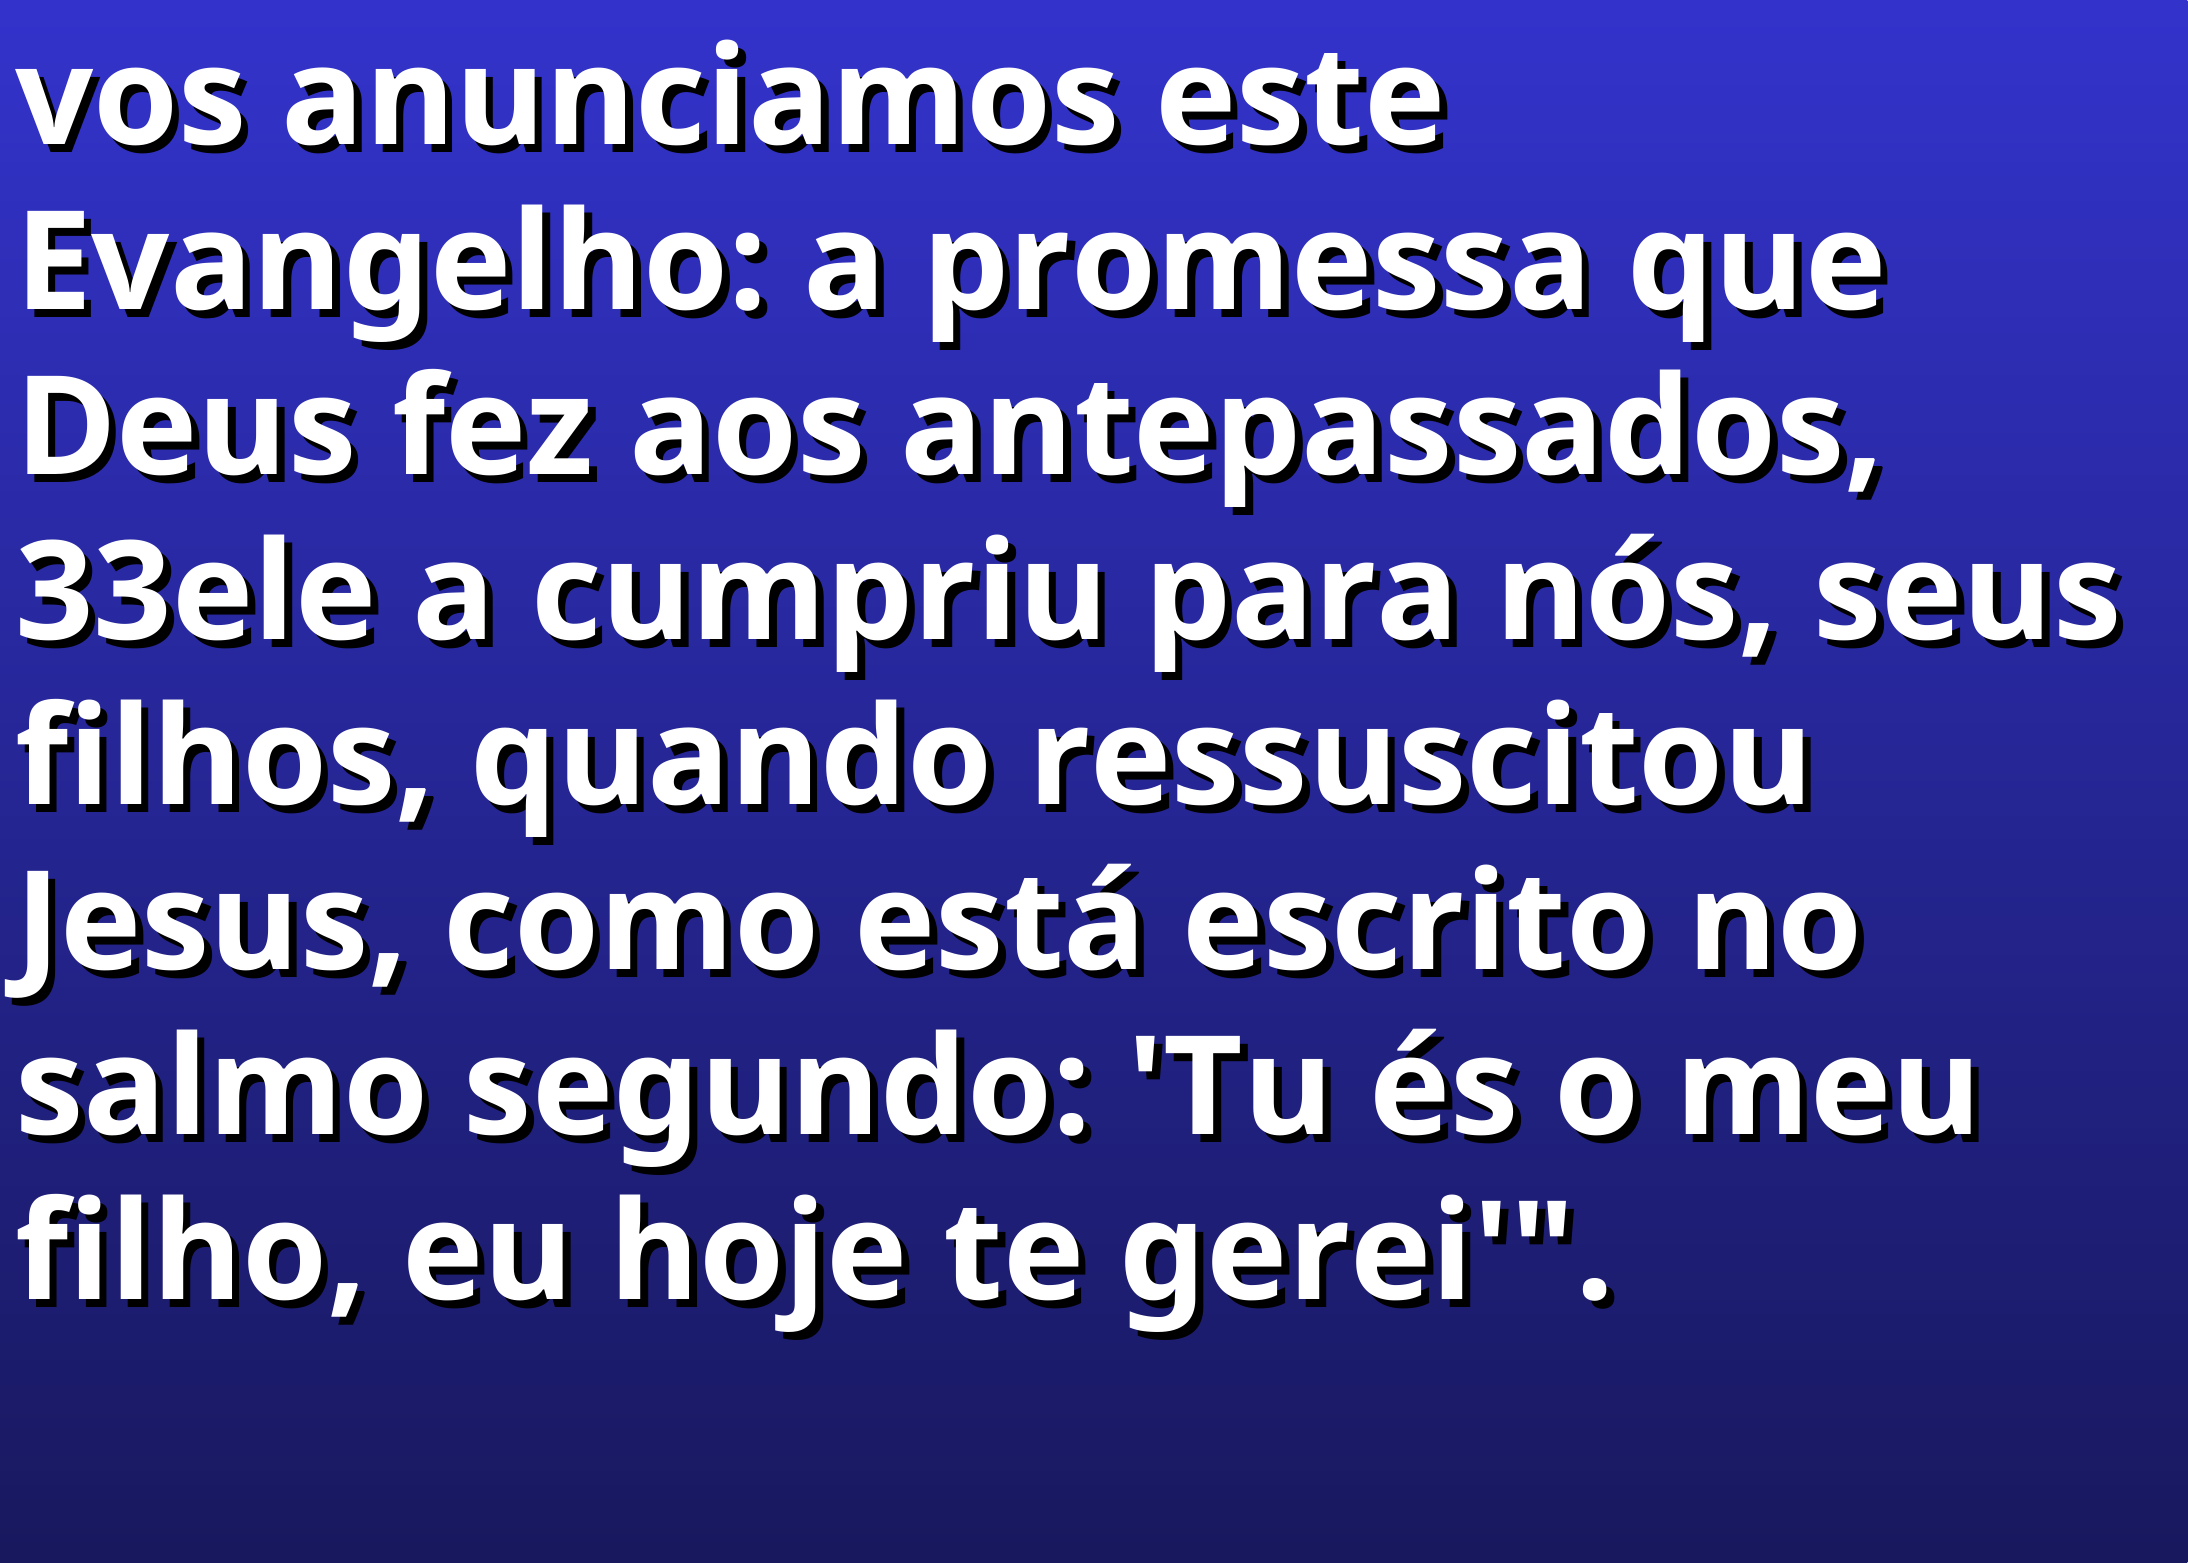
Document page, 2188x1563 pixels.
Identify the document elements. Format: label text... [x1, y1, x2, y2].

text_box vos anunciamos este Evangelho: a promessa que Deus fez aos antepassados, 33ele a cumpriu para nós, seus filhos, quando ressuscitou Jesus, como está escrito no salmo segundo: 'Tu és o meu filho, eu hoje te gerei'". [0, 0, 2188, 1335]
